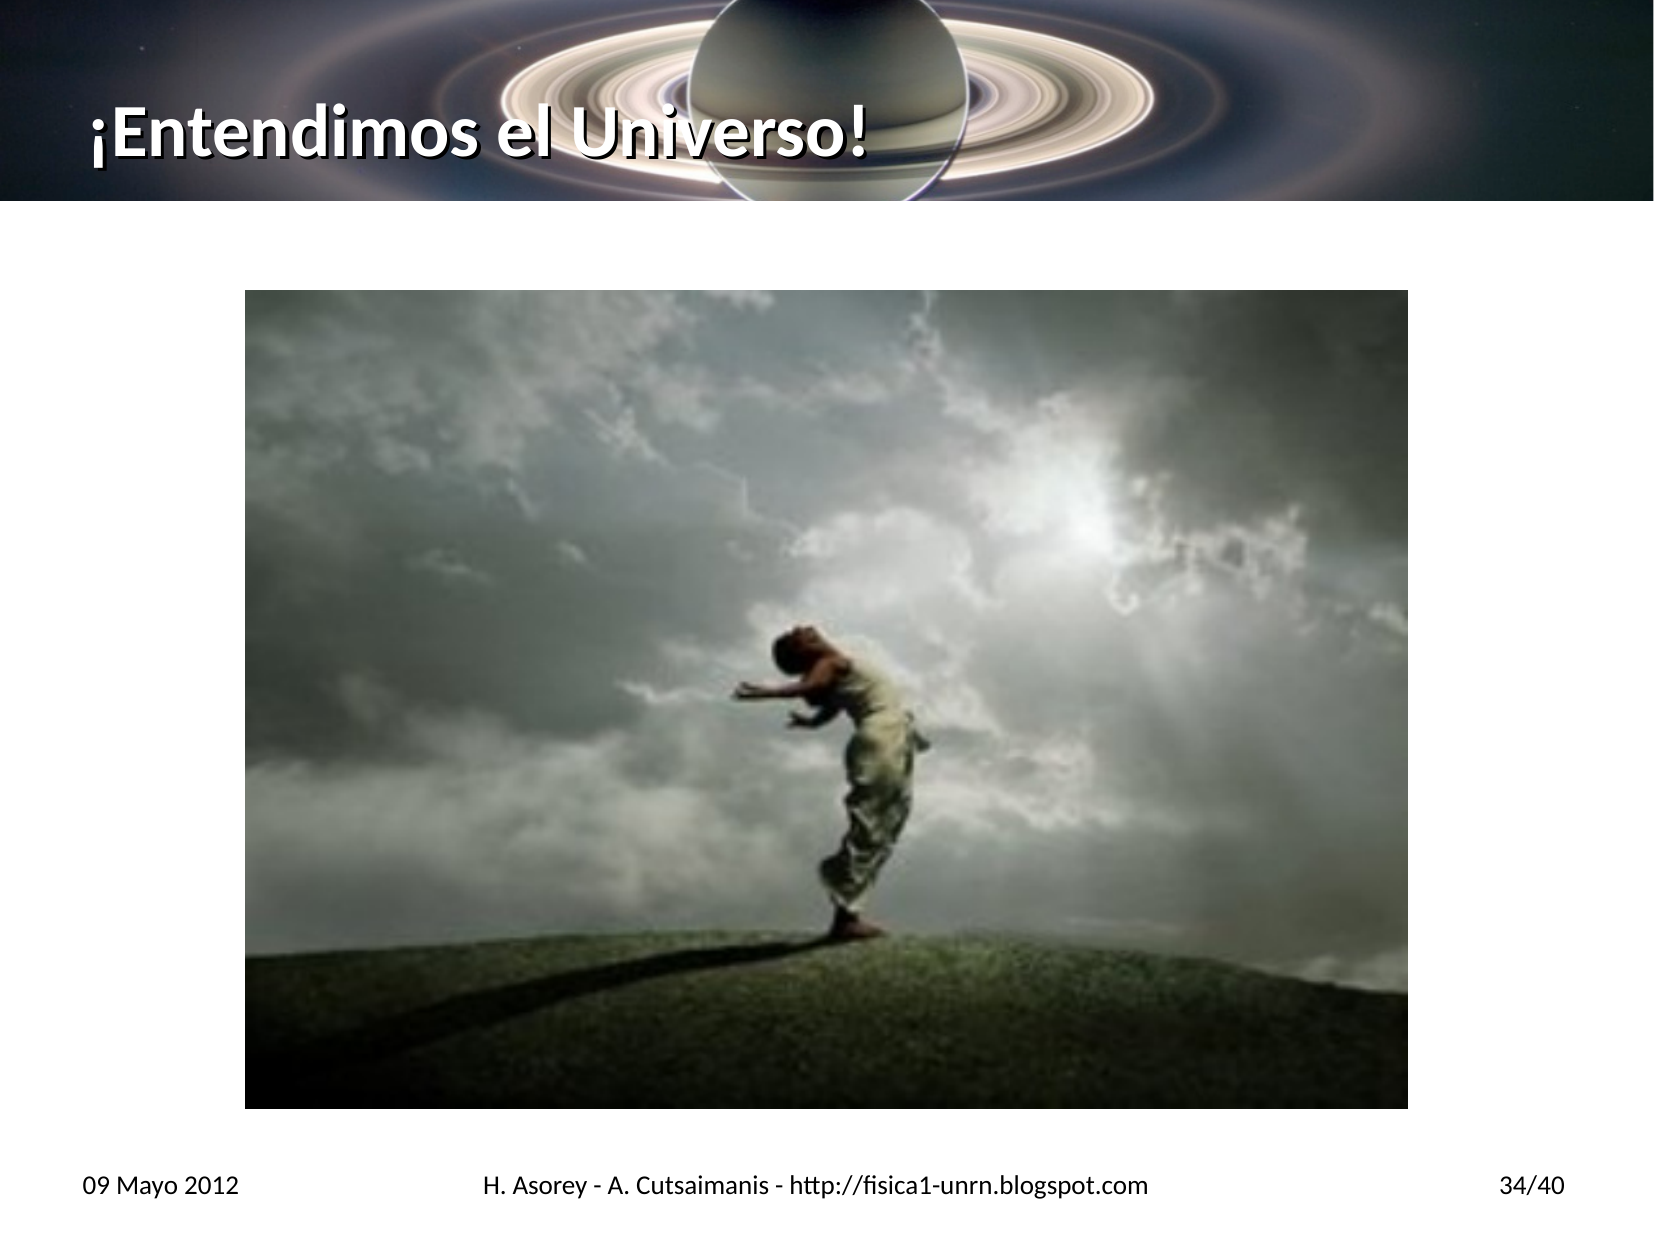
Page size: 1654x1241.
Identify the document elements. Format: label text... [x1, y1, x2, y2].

picture [0, 0, 1654, 201]
picture [245, 290, 1408, 1109]
title ¡Entendimos el Universo! [86, 49, 1576, 226]
